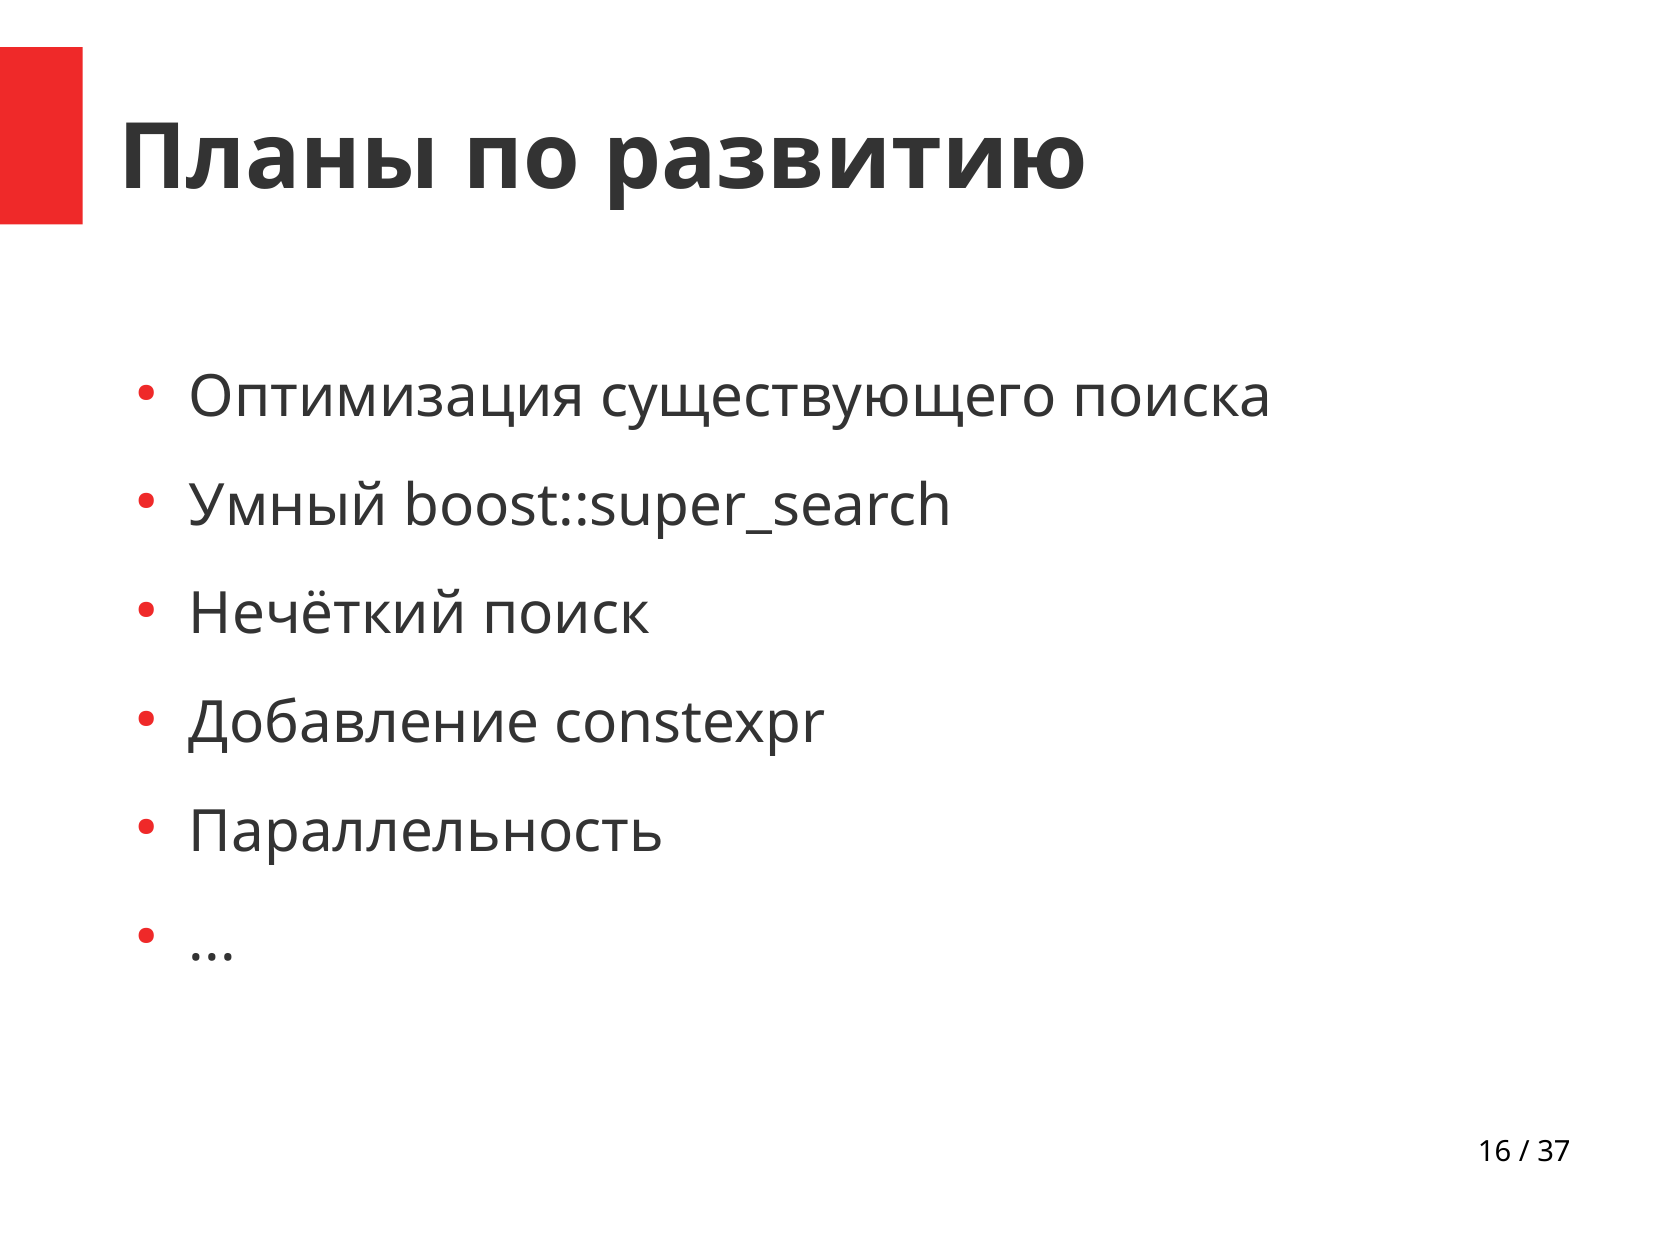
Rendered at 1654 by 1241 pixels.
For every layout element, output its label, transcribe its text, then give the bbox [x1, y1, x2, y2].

list Оптимизация существующего поиска Умный boost::super_search Нечёткий поиск Добавление constexpr Параллельность ... [118, 354, 1536, 1074]
title Планы по развитию [118, 49, 1571, 257]
